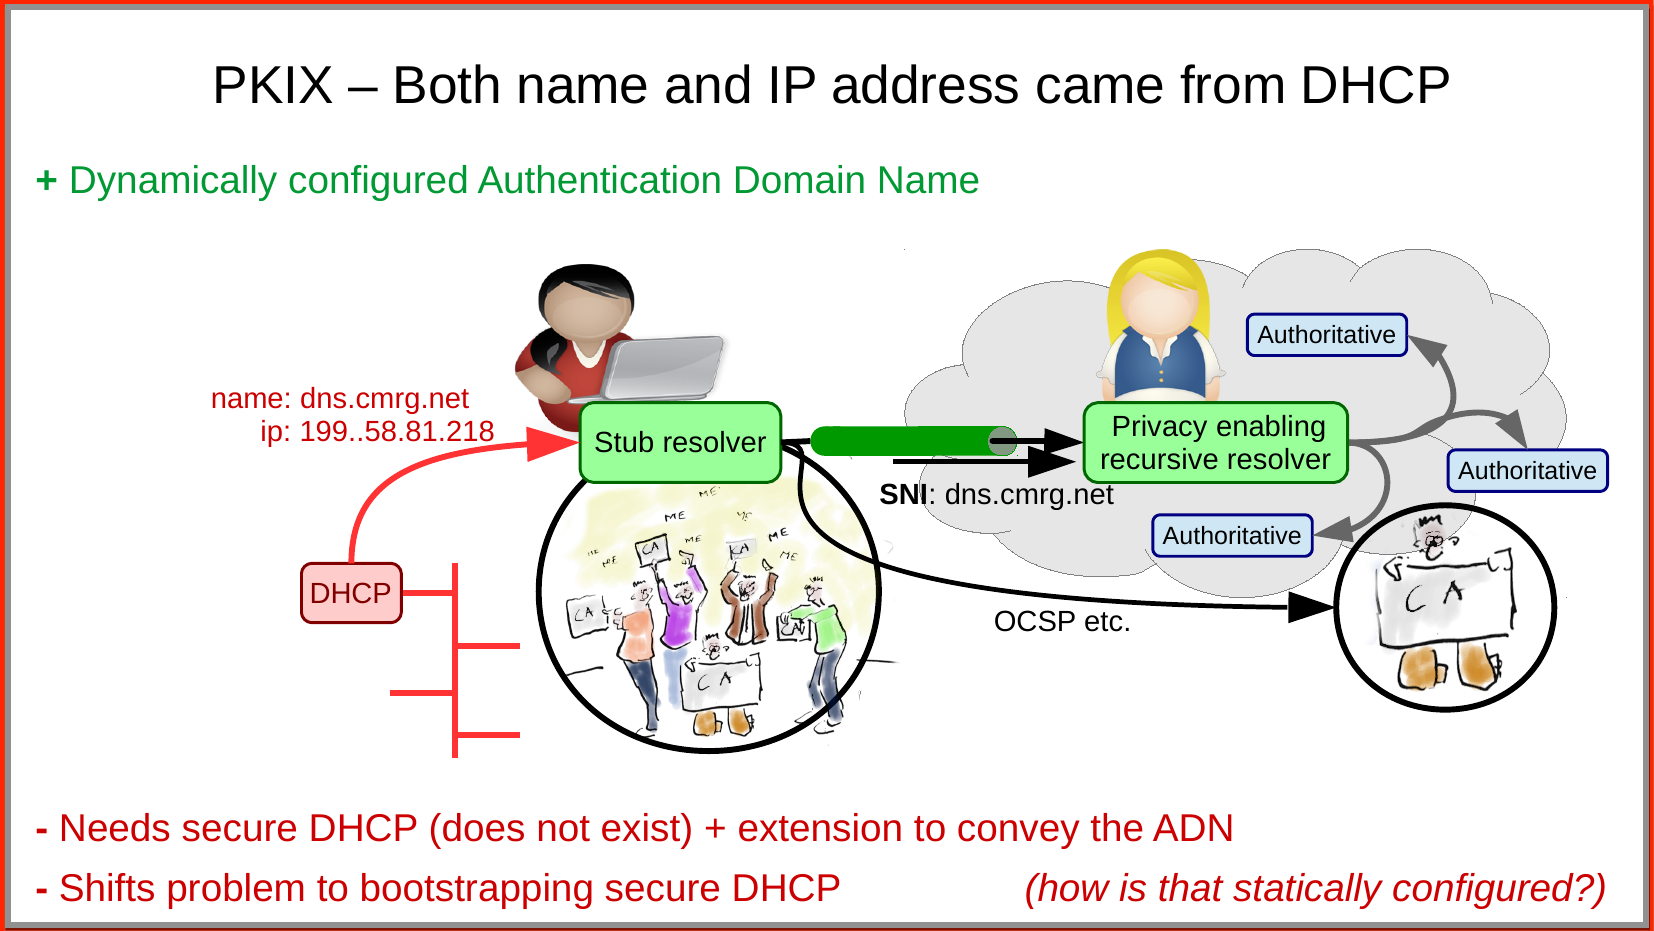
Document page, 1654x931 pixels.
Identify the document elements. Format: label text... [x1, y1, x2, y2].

list + Dynamically configured Authentication Domain Name - Needs secure DHCP (does not exist) + extension to convey the ADN - Shifts problem to bootstrapping secure DHCP (how is that statically configured?) [35, 158, 1636, 931]
title PKIX – Both name and IP address came from DHCP [60, 7, 1606, 158]
